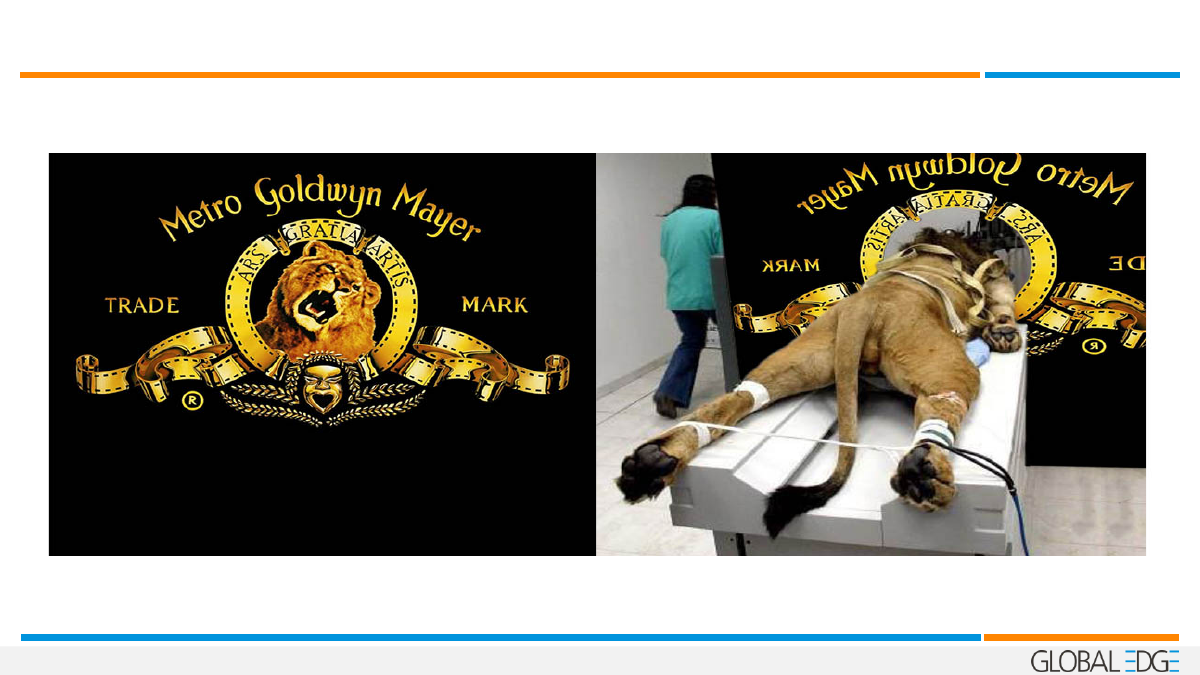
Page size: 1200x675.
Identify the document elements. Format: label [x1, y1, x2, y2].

picture [1031, 650, 1179, 672]
picture [41, 153, 1152, 556]
